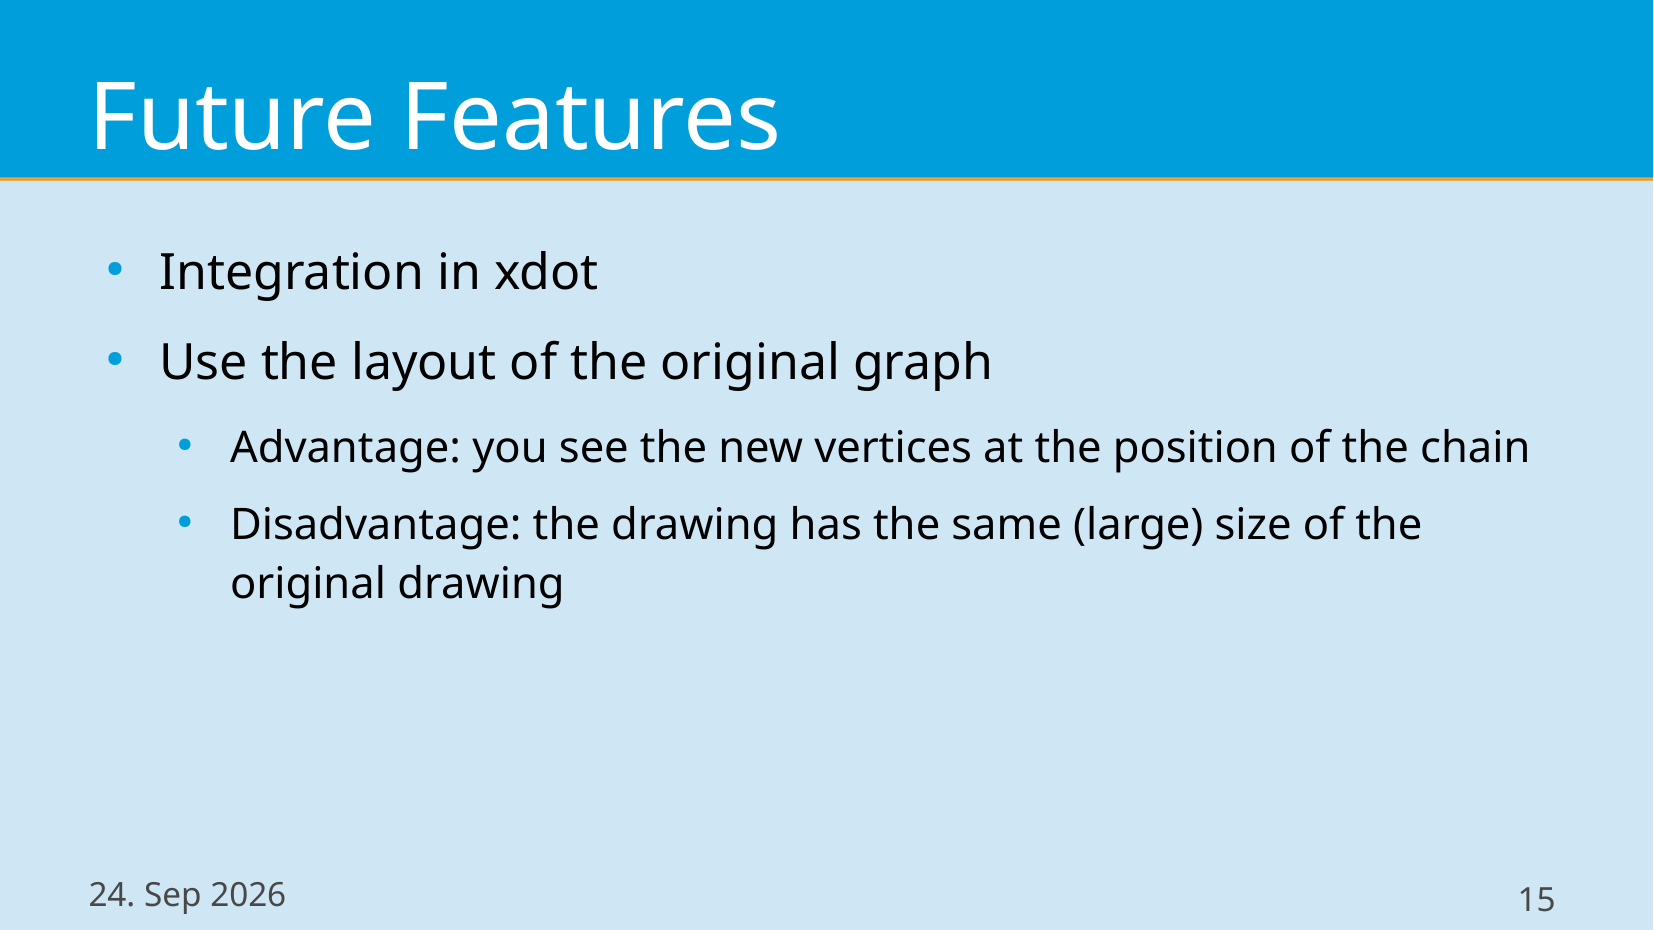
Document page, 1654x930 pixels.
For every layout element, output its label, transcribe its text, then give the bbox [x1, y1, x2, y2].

list Integration in xdot Use the layout of the original graph Advantage: you see the new vertices at the position of the chain Disadvantage: the drawing has the same (large) size of the original drawing [88, 236, 1565, 812]
title Future Features [88, 14, 1565, 178]
